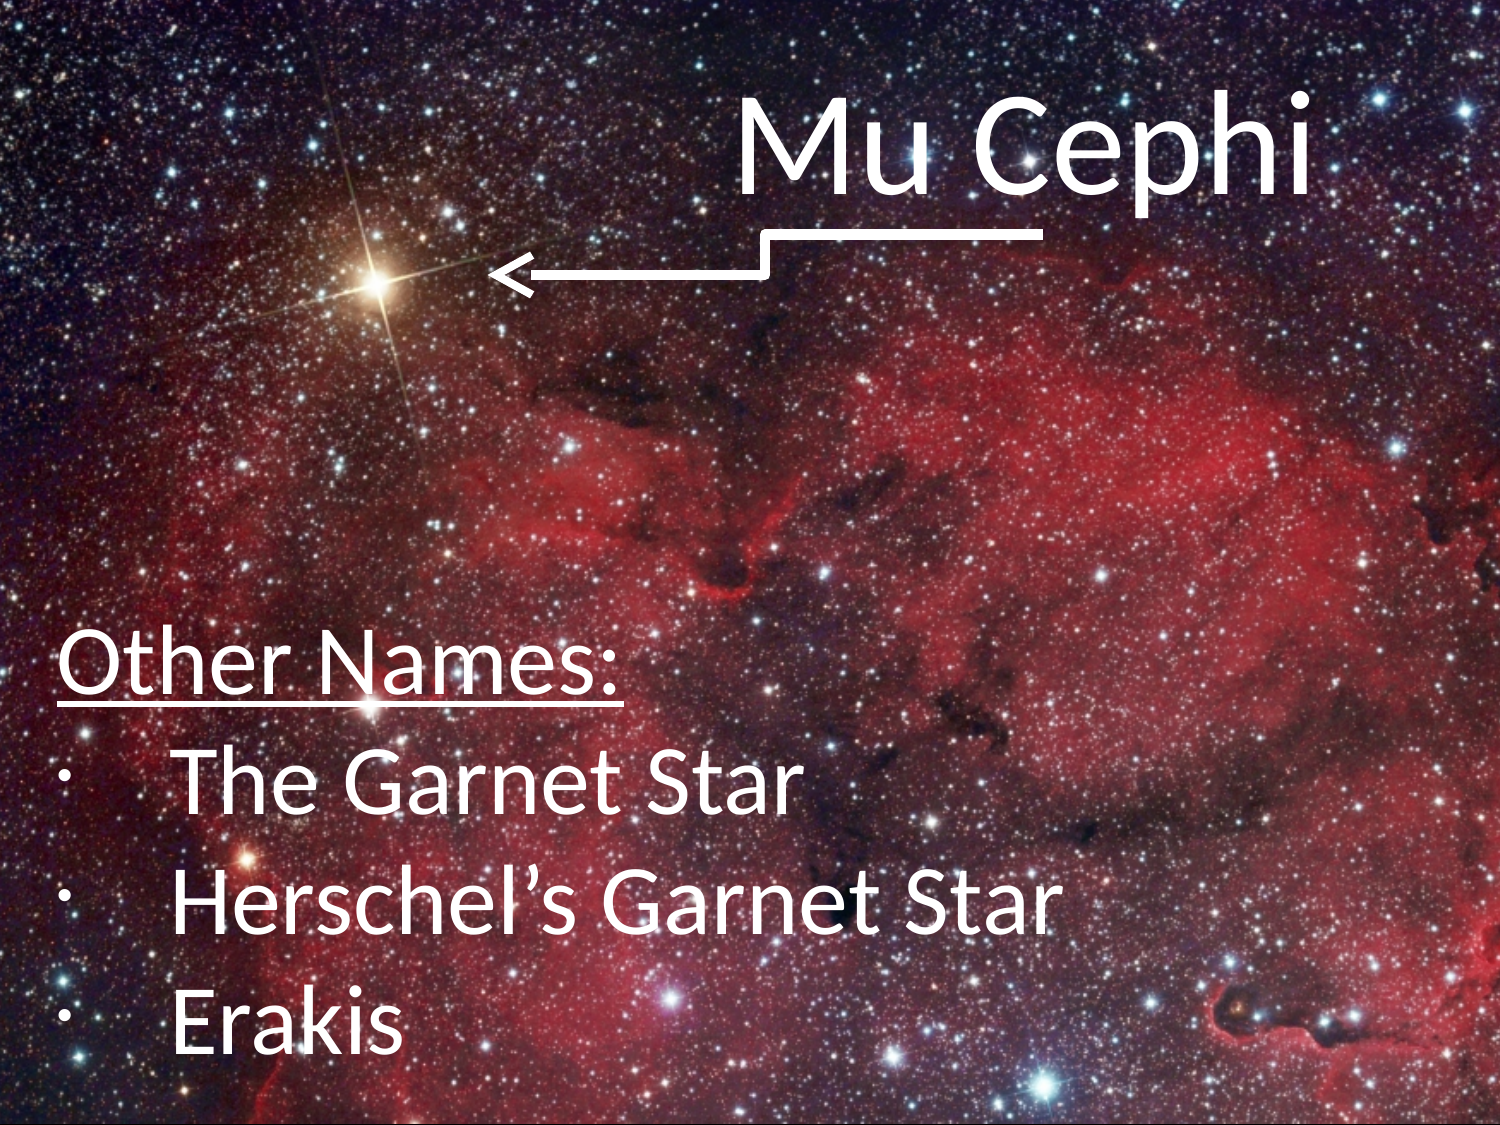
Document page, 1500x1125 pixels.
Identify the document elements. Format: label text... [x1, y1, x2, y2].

picture [0, 0, 1500, 1124]
text_box Mu Cephi [715, 37, 1379, 233]
text_box Other Names: The Garnet Star Herschel’s Garnet Star Erakis [41, 587, 1097, 1083]
